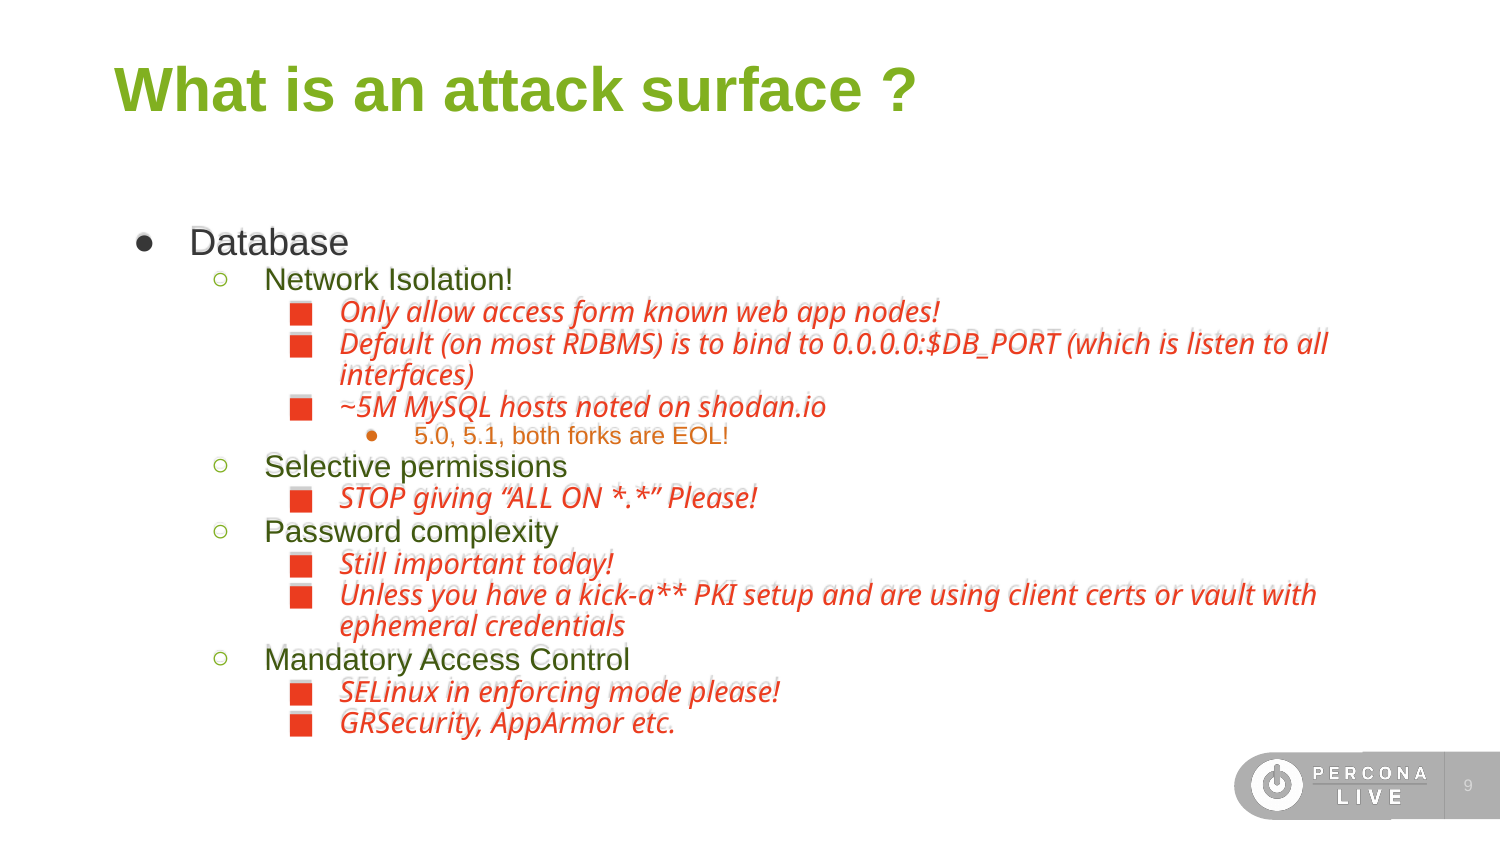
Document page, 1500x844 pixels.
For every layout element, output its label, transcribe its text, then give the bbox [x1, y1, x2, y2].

picture [1251, 759, 1427, 811]
title What is an attack surface ? [103, 6, 1397, 176]
list Database Network Isolation! Only allow access form known web app nodes! Default (on most RDBMS) is to bind to 0.0.0.0:$DB_PORT (which is listen to all interfaces) ~5M MySQL hosts noted on shodan.io 5.0, 5.1, both forks are EOL! Selective permissions STOP giving “ALL ON *.*” Please! Password complexity Still important today! Unless you have a kick-a** PKI setup and are using client certs or vault with ephemeral credentials Mandatory Access Control SELinux in enforcing mode please! GRSecurity, AppArmor etc. [103, 217, 1397, 732]
